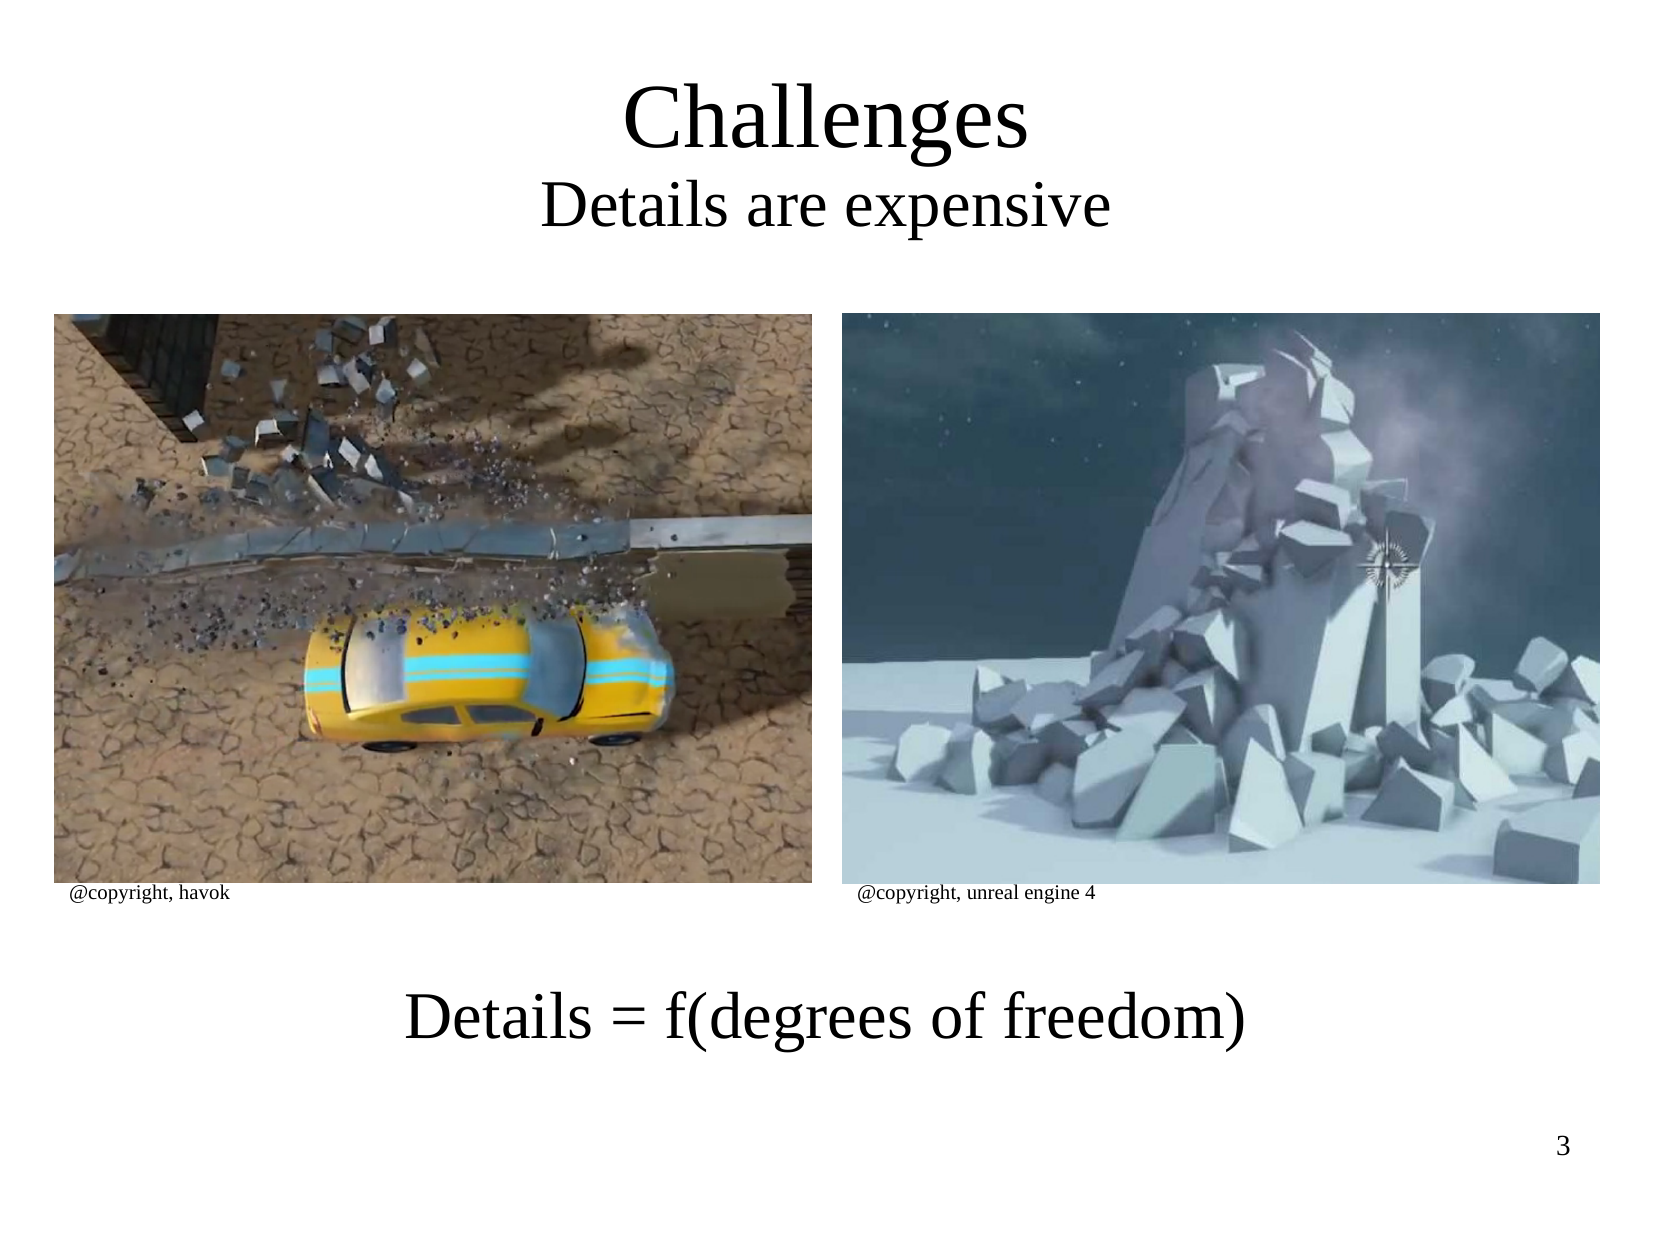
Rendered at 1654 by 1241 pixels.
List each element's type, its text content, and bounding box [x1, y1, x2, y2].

title Challenges Details are expensive [82, 49, 1571, 257]
picture [842, 313, 1600, 884]
text_box Details = f(degrees of freedom) [389, 971, 1264, 1061]
text_box @copyright, havok [54, 883, 340, 931]
text_box @copyright, unreal engine 4 [842, 884, 1244, 931]
picture [54, 314, 812, 883]
